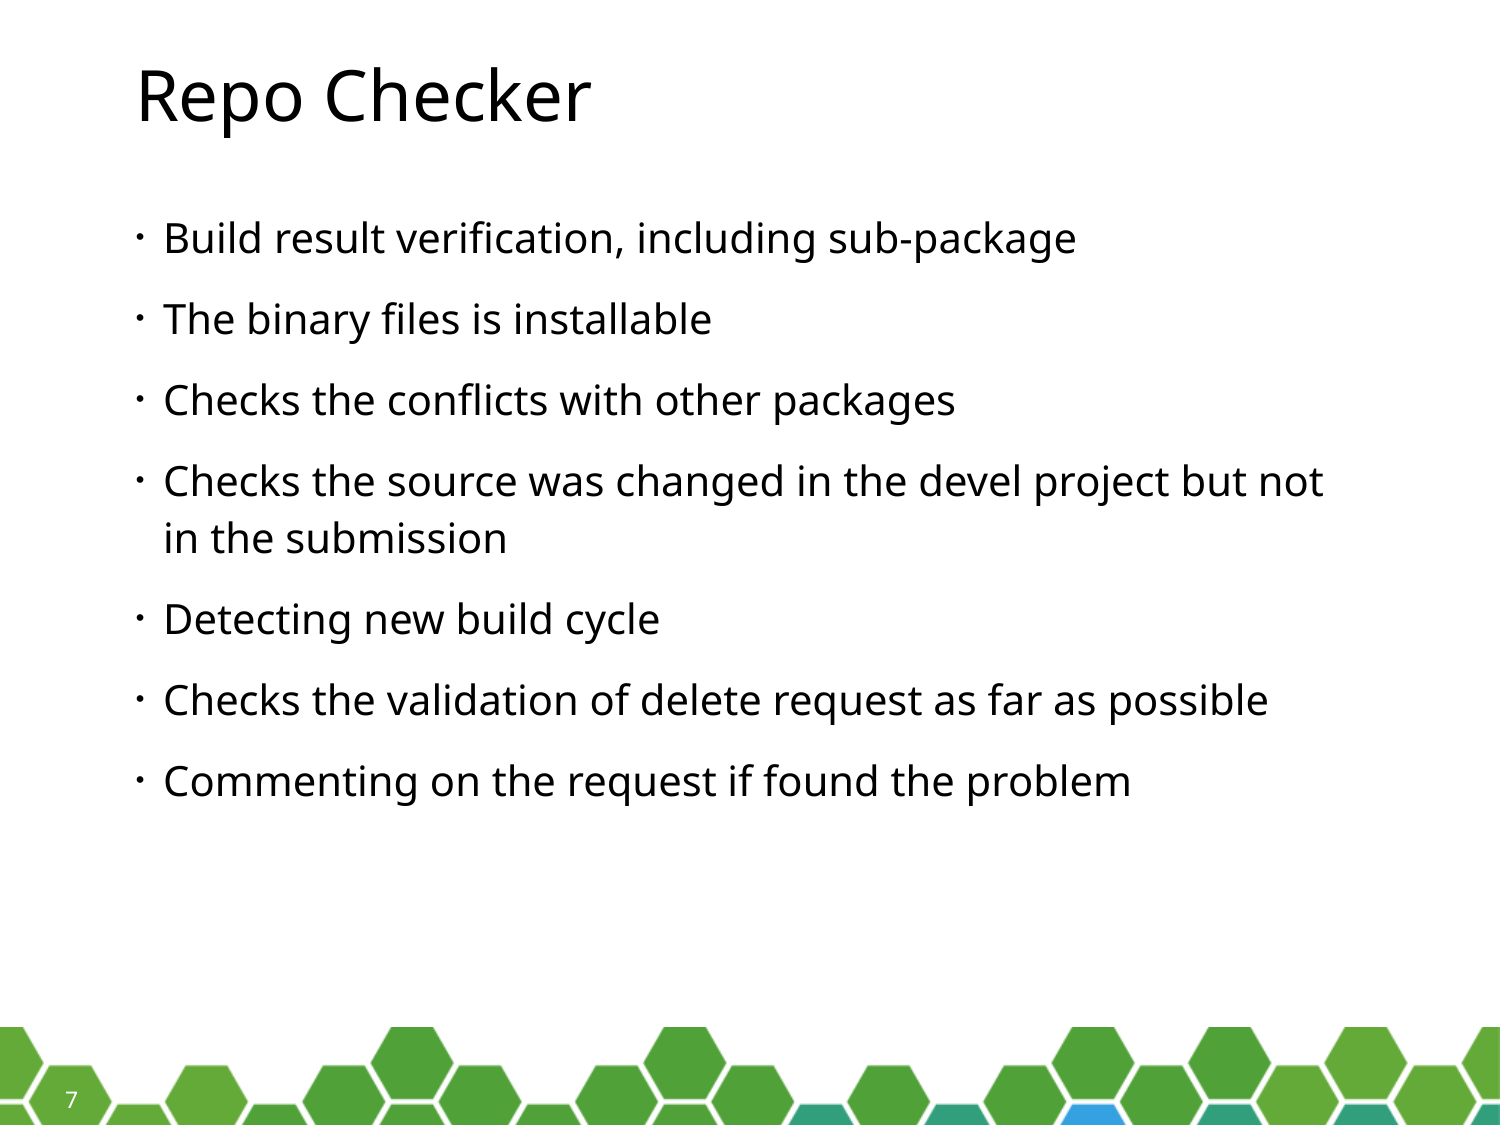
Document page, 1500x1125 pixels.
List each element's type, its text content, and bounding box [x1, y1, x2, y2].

title Repo Checker [135, 12, 1372, 175]
list Build result verification, including sub-package The binary files is installable Checks the conflicts with other packages Checks the source was changed in the devel project but not in the submission Detecting new build cycle Checks the validation of delete request as far as possible Commenting on the request if found the problem [135, 208, 1372, 862]
picture [0, 1027, 1500, 1125]
